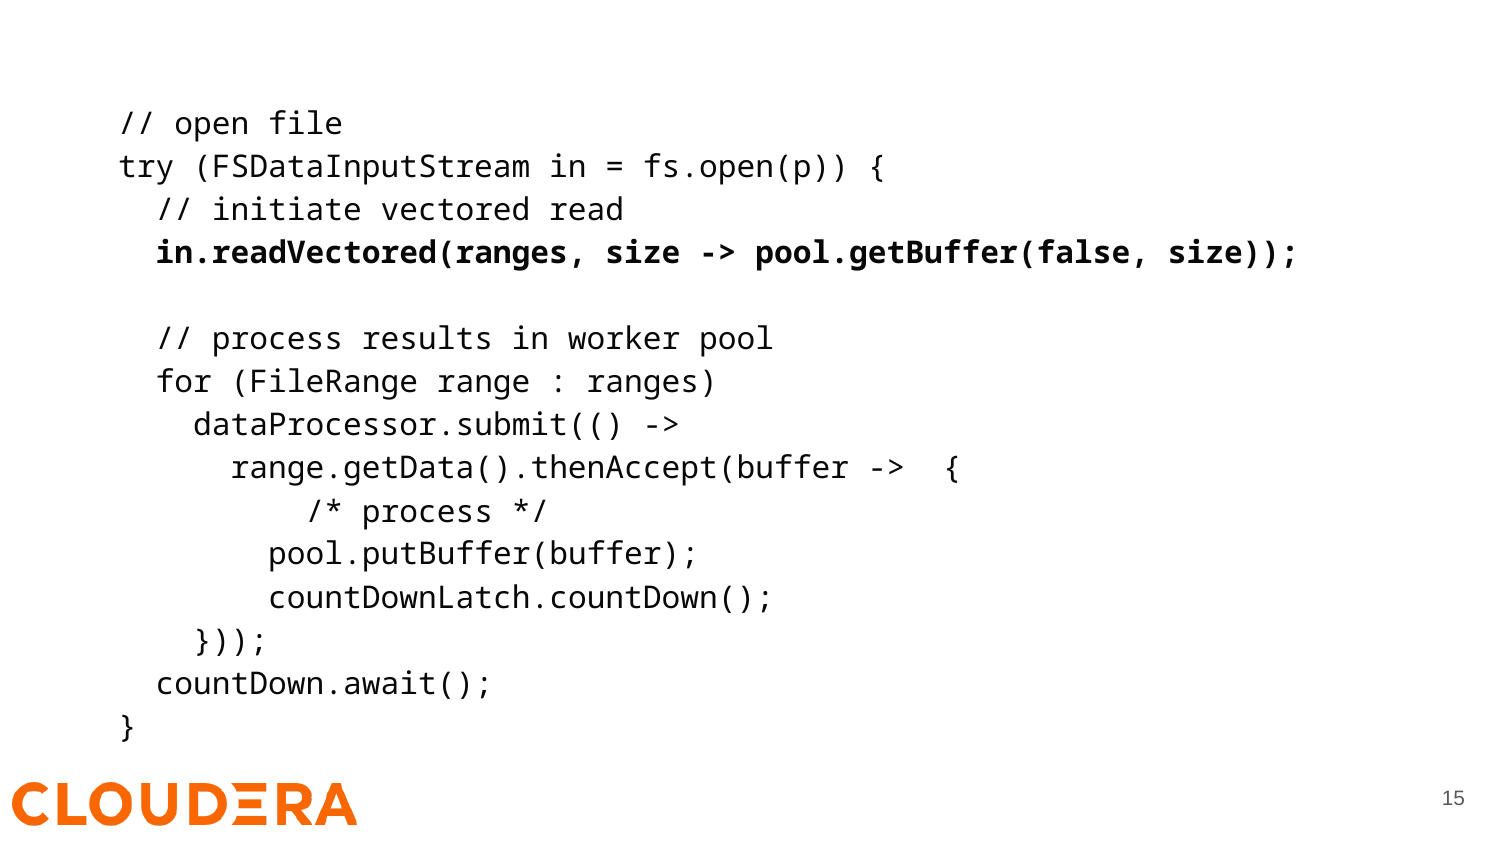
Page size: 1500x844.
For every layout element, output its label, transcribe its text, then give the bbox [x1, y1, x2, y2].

list // open file try (FSDataInputStream in = fs.open(p)) { // initiate vectored read in.readVectored(ranges, size -> pool.getBuffer(false, size)); // process results in worker pool for (FileRange range : ranges) dataProcessor.submit(() -> range.getData().thenAccept(buffer -> { /* process */ pool.putBuffer(buffer); countDownLatch.countDown(); })); countDown.await(); } [103, 82, 1397, 746]
slide_number <number> [1389, 764, 1480, 830]
picture [12, 740, 357, 826]
